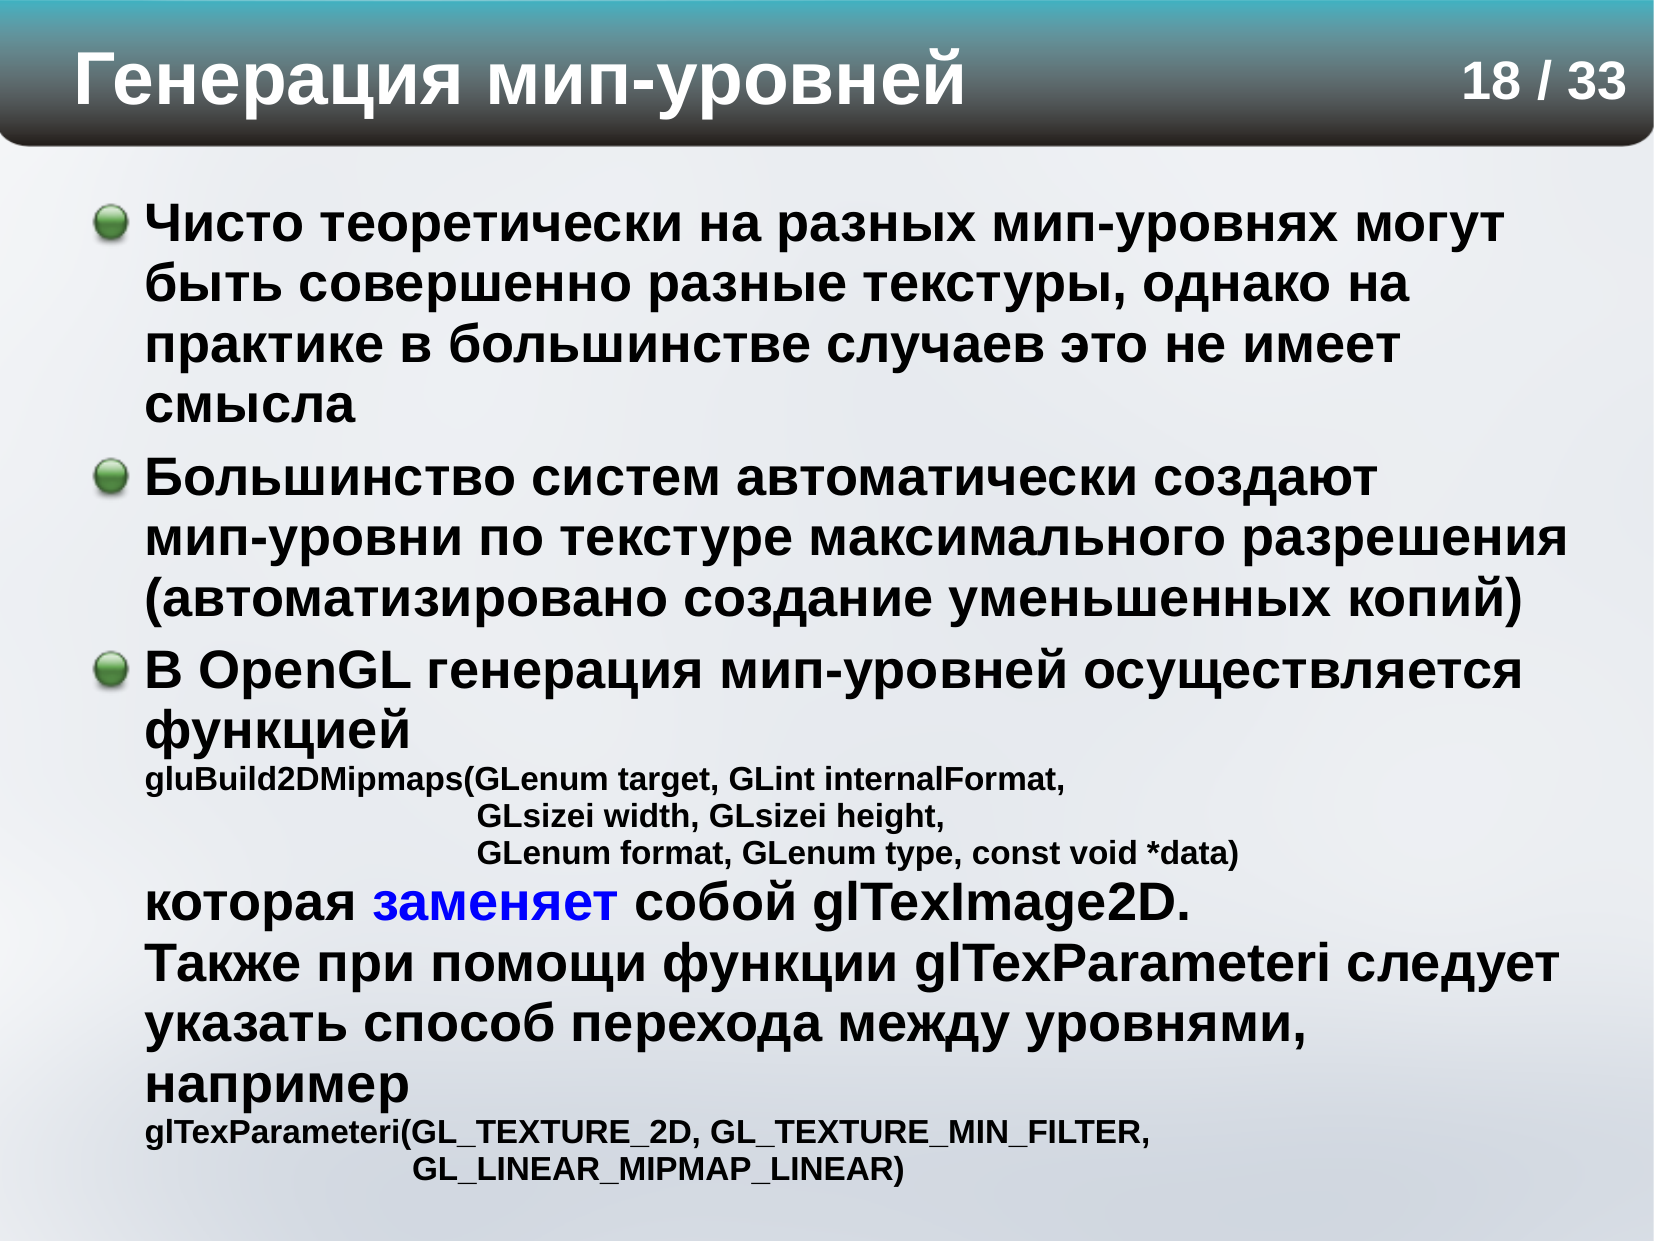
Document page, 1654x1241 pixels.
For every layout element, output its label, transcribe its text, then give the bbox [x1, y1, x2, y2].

text_box Генерация мип-уровней [59, 29, 1034, 129]
text_box Чисто теоретически на разных мип-уровнях могут быть совершенно разные текстуры, однако на практике в большинстве случаев это не имеет смысла Большинство систем автоматически создают мип-уровни по текстуре максимального разрешения (автоматизировано создание уменьшенных копий) В OpenGL генерация мип-уровней осуществляется функцией gluBuild2DMipmaps(GLenum target, GLint internalFormat, GLsizei width, GLsizei height, GLenum format, GLenum type, const void *data) которая заменяет собой glTexImage2D. Также при помощи функции glTexParameteri следует указать способ перехода между уровнями, например glTexParameteri(GL_TEXTURE_2D, GL_TEXTURE_MIN_FILTER, GL_LINEAR_MIPMAP_LINEAR) [70, 124, 1595, 1197]
picture [0, 0, 1654, 1241]
text_box <number> / 33 [1446, 42, 1654, 179]
